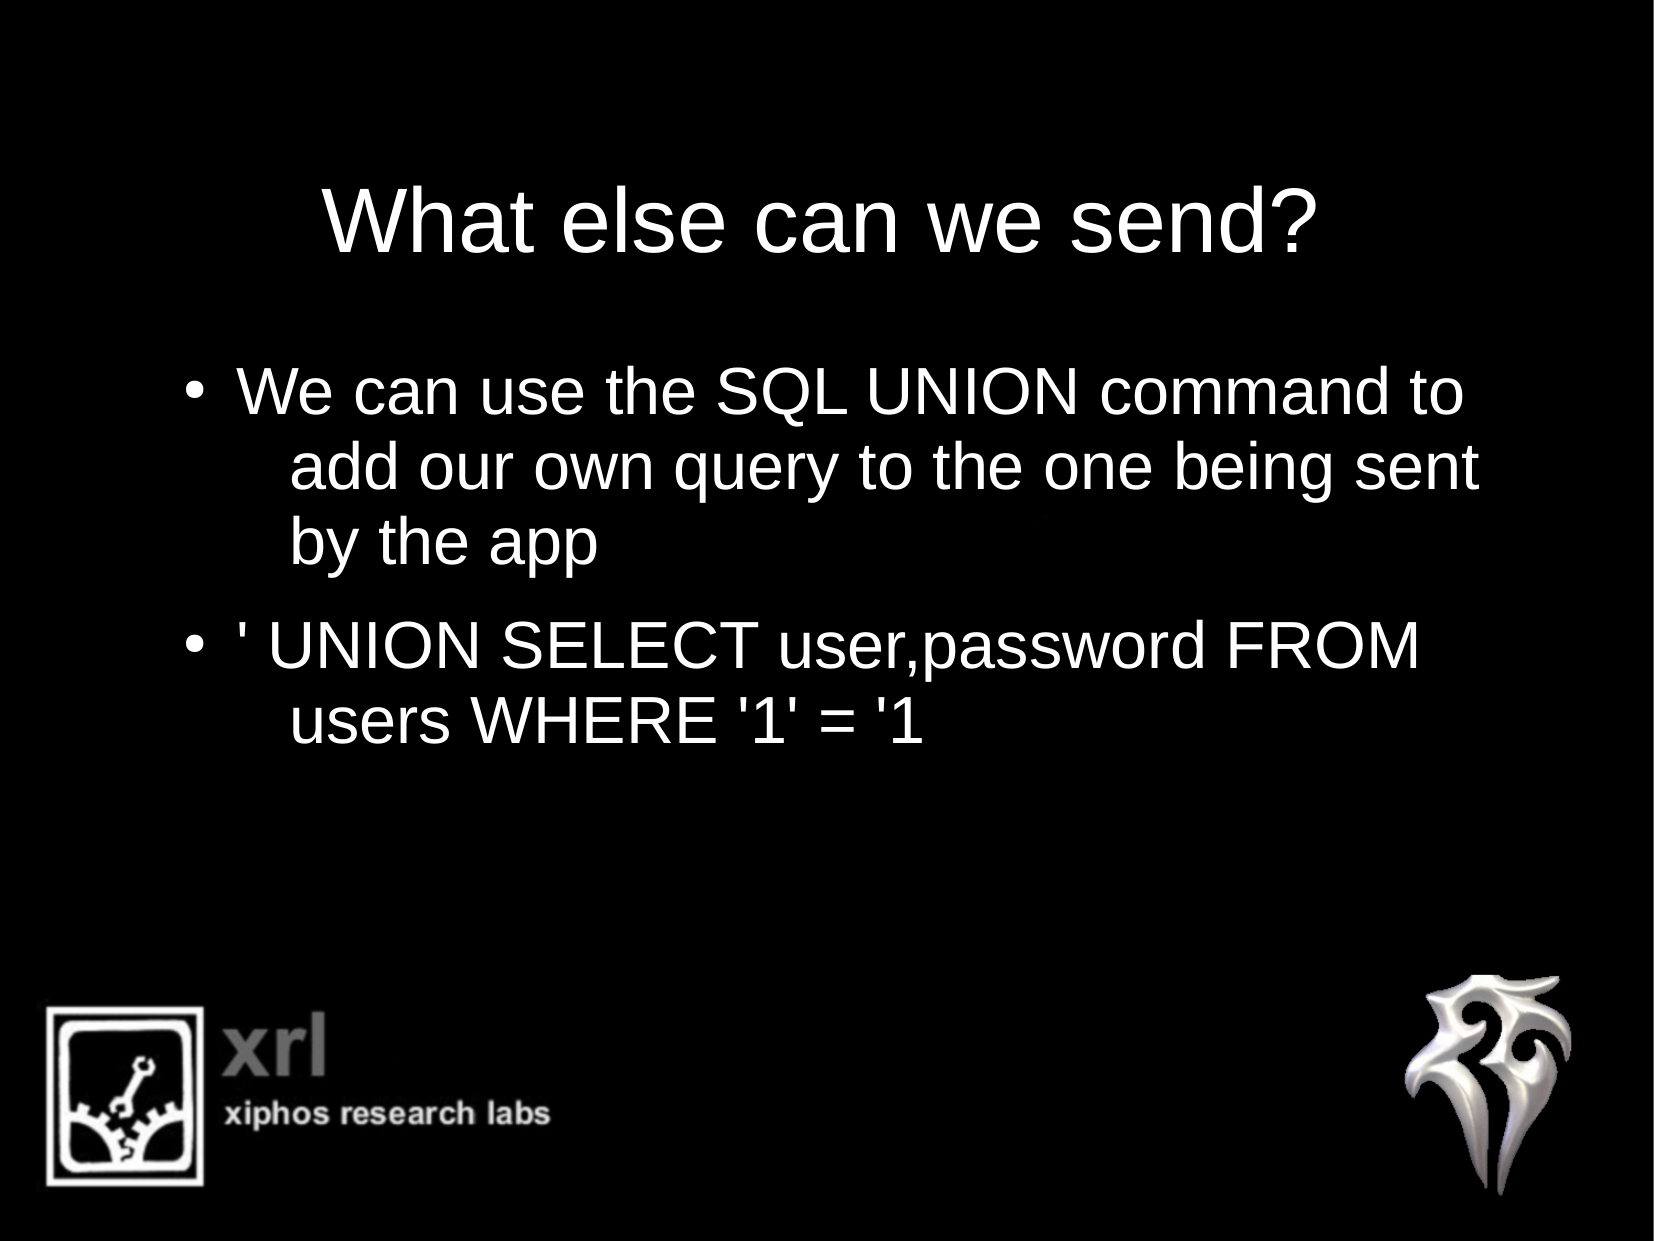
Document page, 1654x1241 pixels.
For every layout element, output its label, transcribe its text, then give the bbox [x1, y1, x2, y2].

picture [0, 0, 1654, 1241]
list We can use the SQL UNION command to add our own query to the one being sent by the app ' UNION SELECT user,password FROM users WHERE '1' = '1 [147, 354, 1506, 1173]
title What else can we send? [135, 117, 1506, 325]
